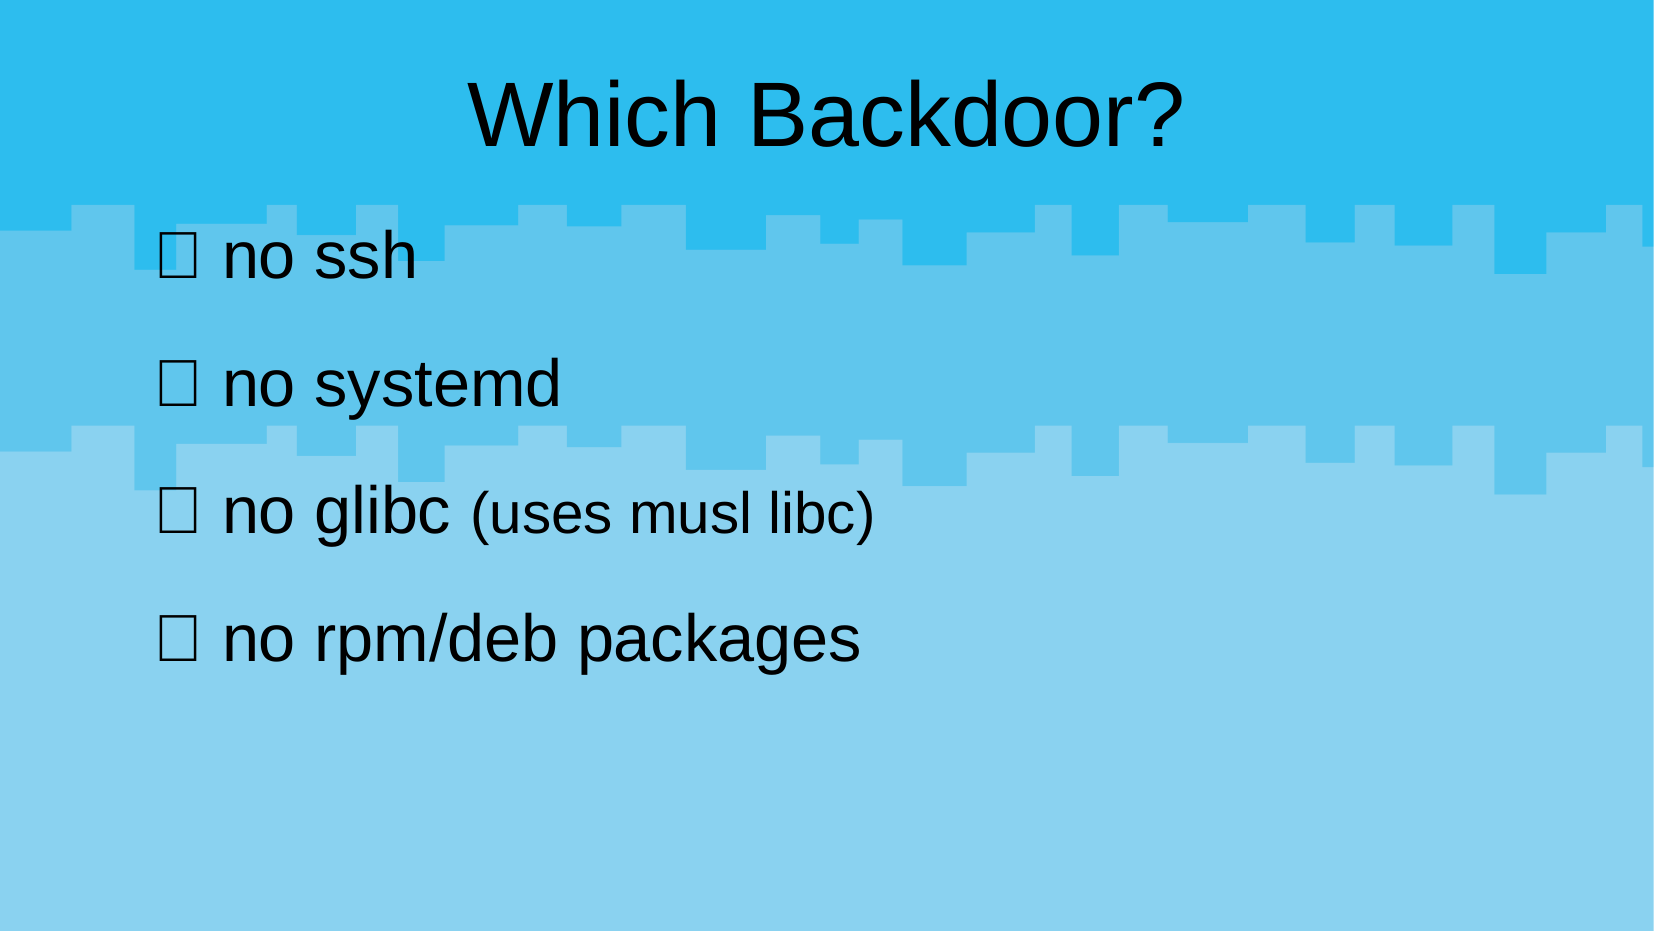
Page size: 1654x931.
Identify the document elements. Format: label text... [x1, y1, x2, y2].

list ❌ no ssh ❌ no systemd ❌ no glibc (uses musl libc) ❌ no rpm/deb packages [82, 217, 1571, 758]
title Which Backdoor? [82, 37, 1571, 193]
picture [0, 0, 1654, 931]
